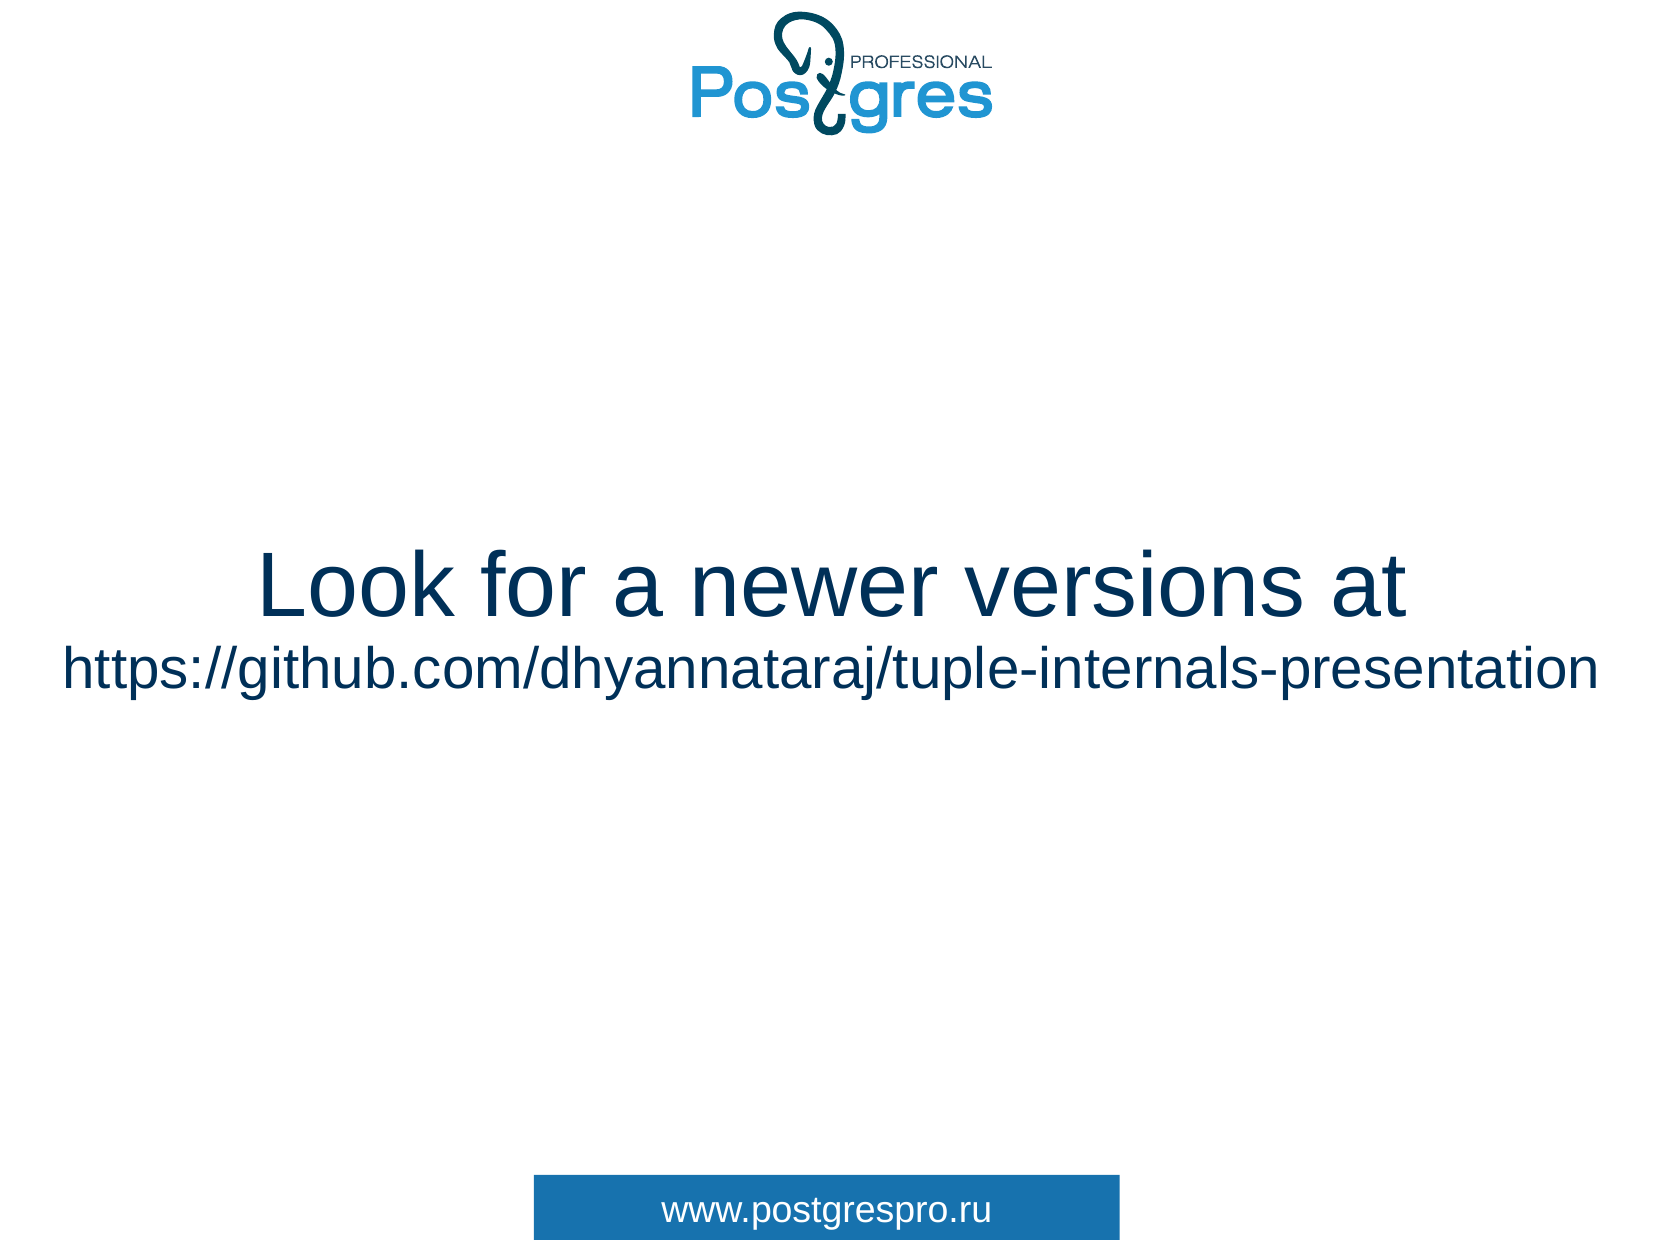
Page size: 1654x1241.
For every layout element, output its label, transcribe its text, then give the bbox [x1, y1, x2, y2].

title Look for a newer versions at https://github.com/dhyannataraj/tuple-internals-presentation [35, 500, 1630, 734]
